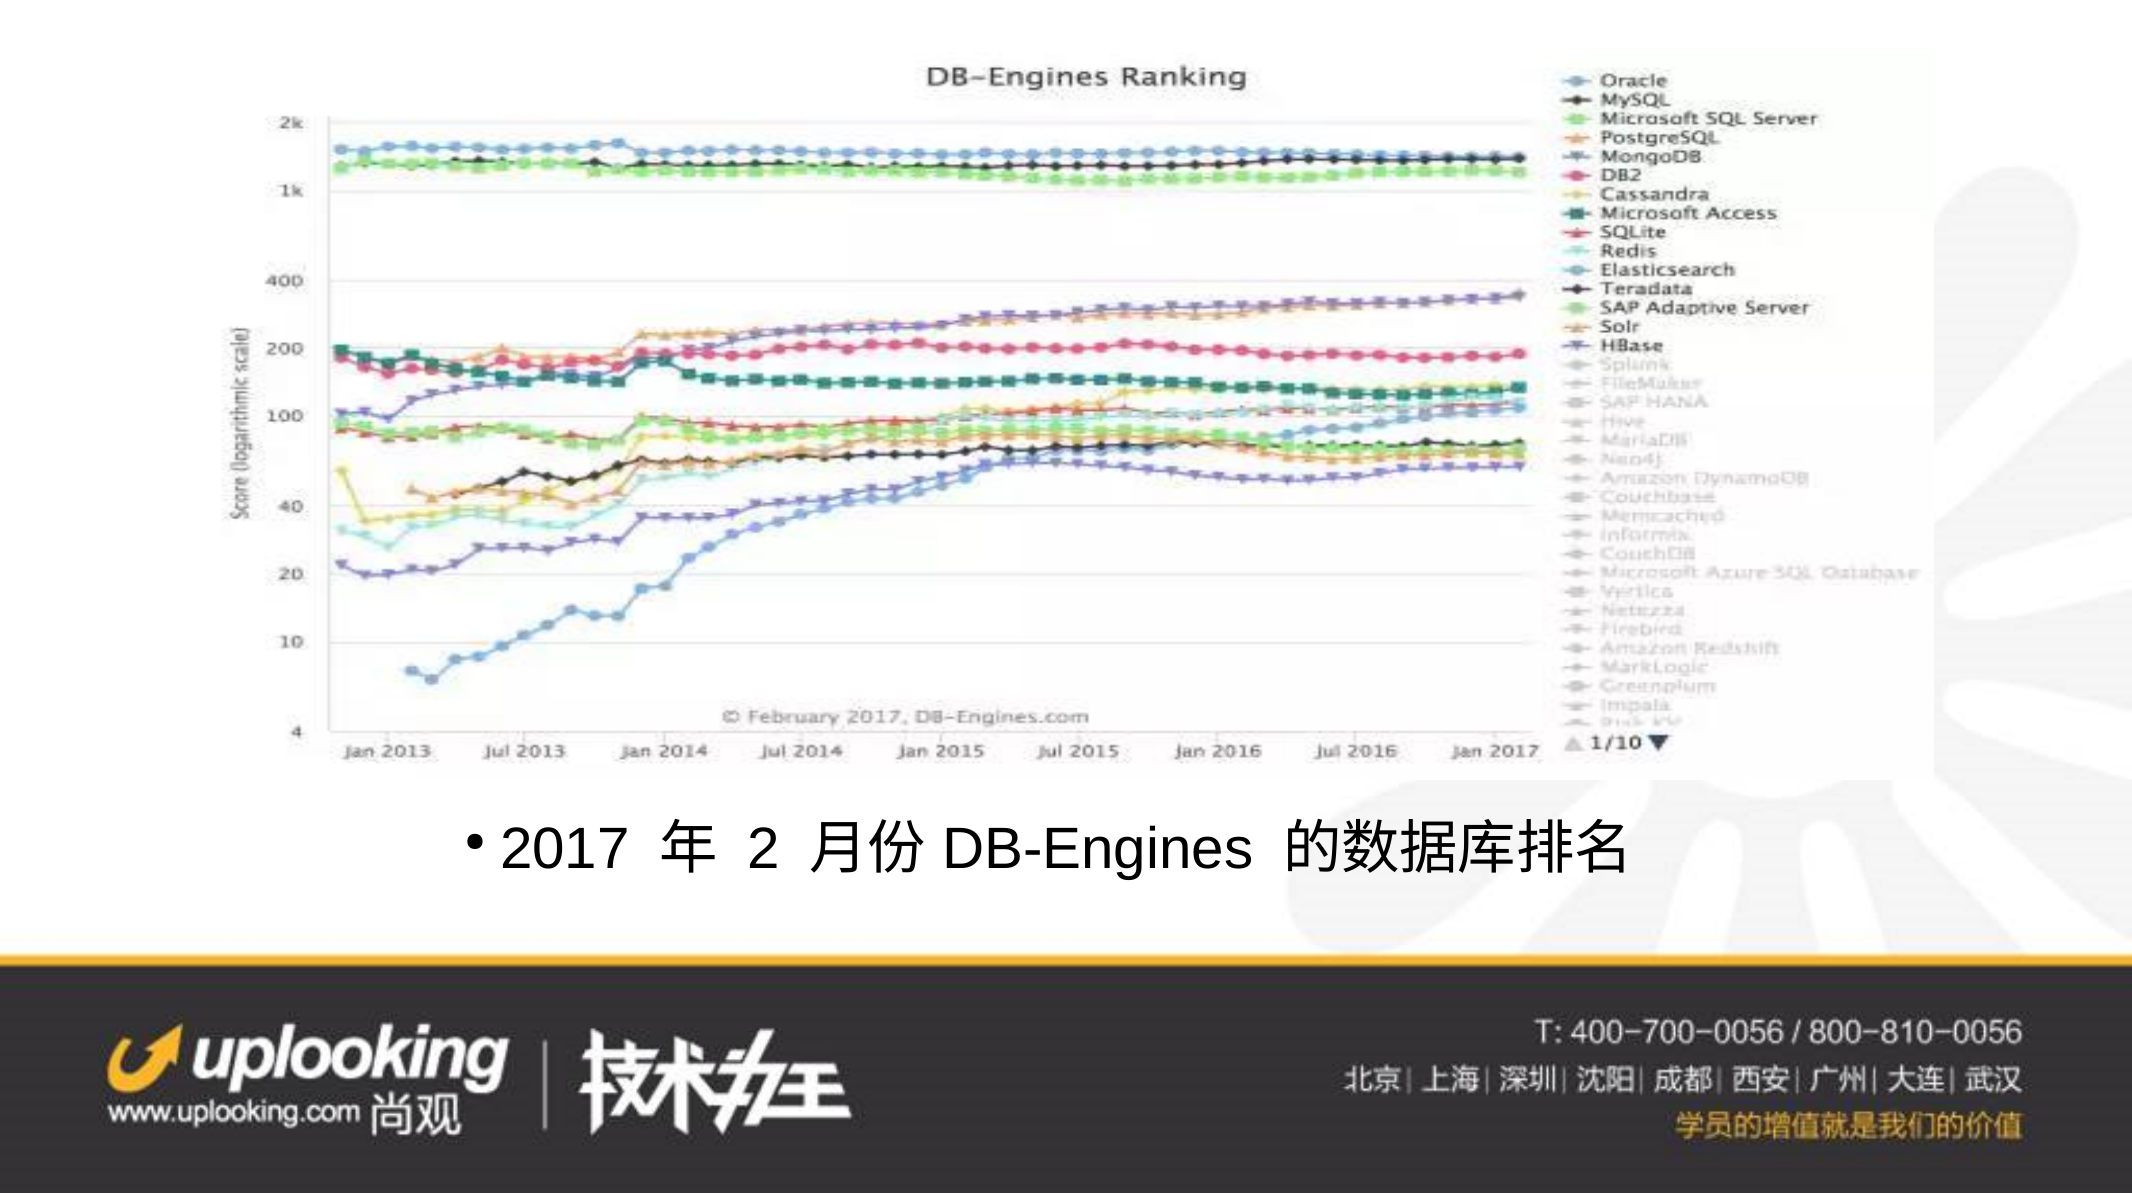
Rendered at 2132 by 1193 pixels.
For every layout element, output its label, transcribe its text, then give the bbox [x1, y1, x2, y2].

picture [0, 0, 2132, 1193]
title 2017 年 2 月份DB-Engines 的数据库排名 [89, 744, 2008, 944]
